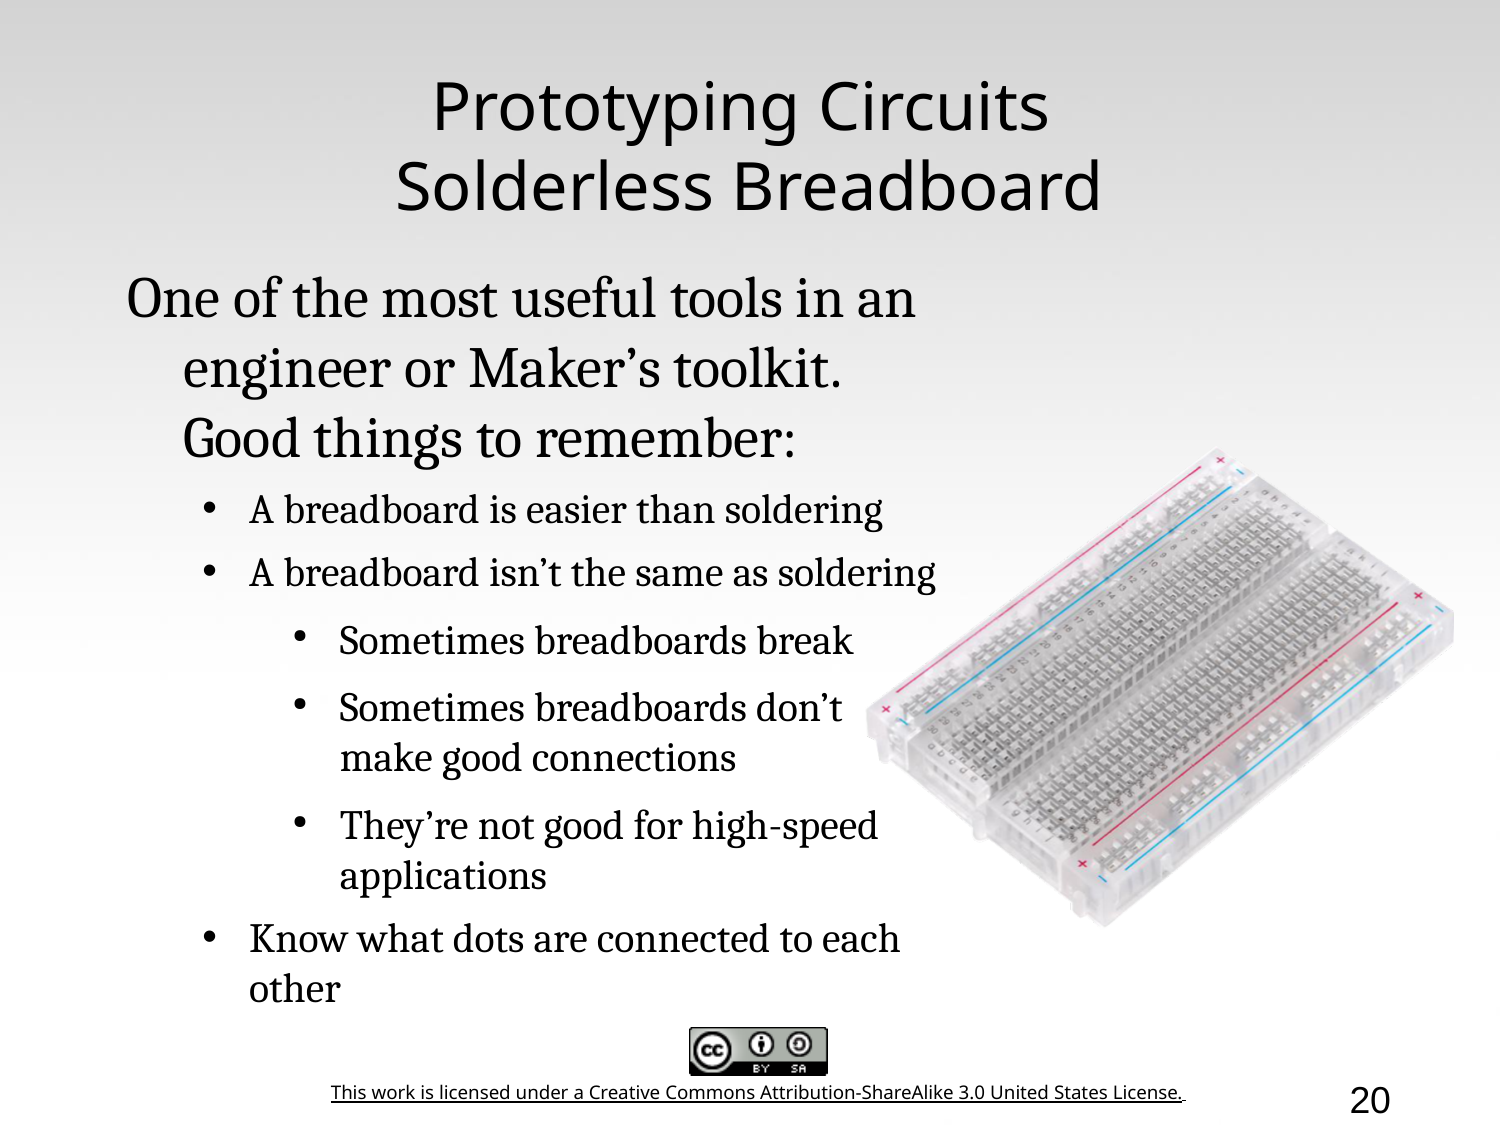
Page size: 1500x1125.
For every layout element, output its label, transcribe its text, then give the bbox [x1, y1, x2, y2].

picture [0, 0, 1500, 1125]
title Prototyping Circuits Solderless Breadboard [112, 49, 1388, 238]
list One of the most useful tools in an engineer or Maker’s toolkit. Good things to remember: A breadboard is easier than soldering A breadboard isn’t the same as soldering Sometimes breadboards break Sometimes breadboards don’t make good connections They’re not good for high-speed applications Know what dots are connected to each other [112, 251, 961, 977]
